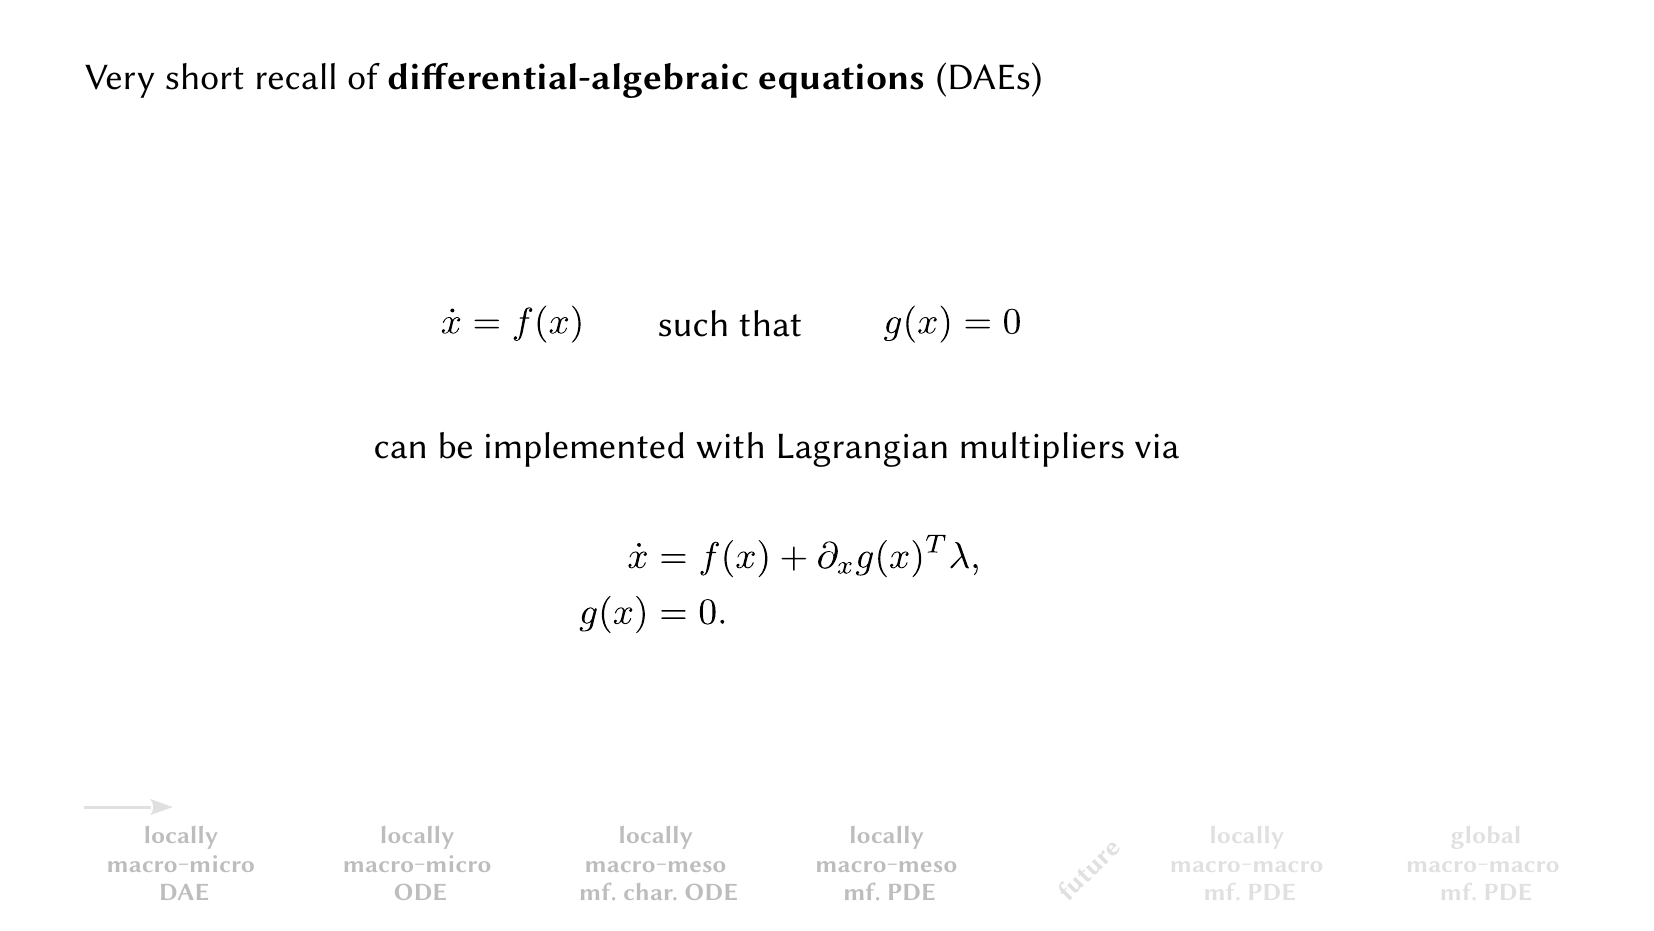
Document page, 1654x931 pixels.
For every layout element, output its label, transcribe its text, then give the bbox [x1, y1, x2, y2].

text_box [613, 607, 633, 625]
text_box global macro‒macro mf. PDE [1391, 813, 1582, 920]
text_box [628, 551, 647, 569]
text_box [878, 540, 887, 578]
text_box [918, 317, 937, 334]
text_box [758, 540, 768, 578]
text_box [781, 546, 807, 572]
text_box [700, 541, 719, 576]
text_box locally macro‒meso mf. PDE [800, 813, 989, 920]
text_box [906, 305, 915, 343]
text_box such that [643, 295, 818, 354]
text_box Very short recall of differential-algebraic equations (DAEs) [70, 48, 1056, 107]
text_box [513, 307, 533, 341]
text_box locally macro‒meso mf. char. ODE [564, 813, 754, 920]
text_box [837, 561, 852, 574]
text_box future [1035, 815, 1143, 923]
text_box [441, 317, 461, 334]
text_box [736, 551, 755, 569]
text_box locally macro‒micro ODE [328, 813, 516, 920]
text_box [950, 542, 969, 569]
text_box [940, 305, 950, 343]
text_box [724, 540, 734, 578]
text_box [855, 551, 874, 576]
text_box [973, 564, 978, 576]
text_box [1004, 308, 1020, 335]
text_box [699, 599, 716, 625]
text_box [883, 317, 902, 341]
text_box [926, 534, 946, 553]
text_box [579, 607, 597, 632]
text_box can be implemented with Lagrangian multipliers via [358, 418, 1200, 476]
text_box locally macro‒micro DAE [91, 813, 280, 920]
text_box [571, 305, 581, 343]
text_box [601, 595, 611, 634]
text_box [890, 551, 909, 569]
text_box locally macro‒macro mf. PDE [1155, 813, 1346, 920]
text_box [537, 305, 547, 343]
text_box [549, 317, 569, 334]
text_box [912, 540, 922, 578]
text_box [818, 541, 838, 569]
text_box [636, 595, 645, 634]
